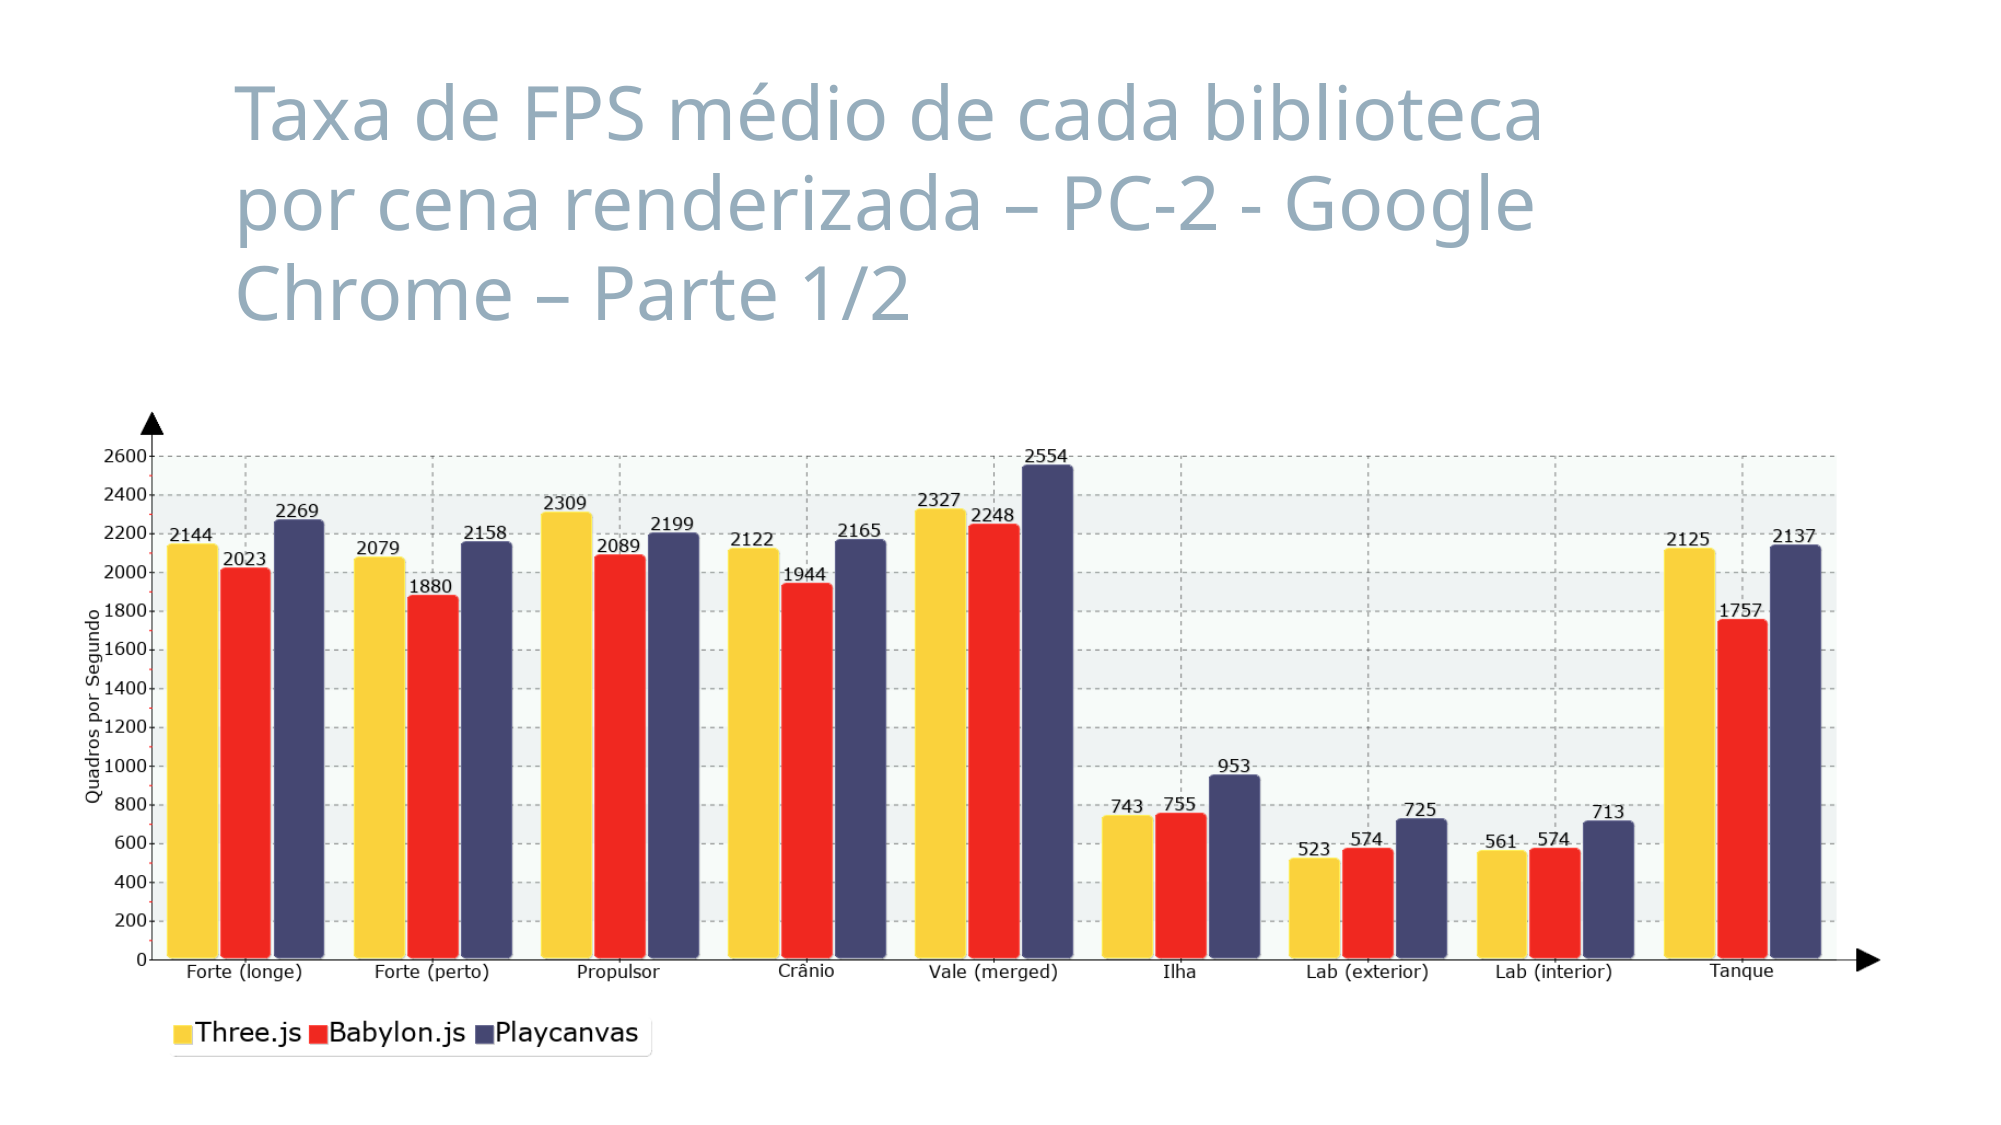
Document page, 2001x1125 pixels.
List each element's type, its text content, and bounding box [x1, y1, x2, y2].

title Taxa de FPS médio de cada biblioteca por cena renderizada – PC-2 - Google Chrome – Parte 1/2 [219, 141, 1657, 259]
picture [64, 401, 1923, 1058]
